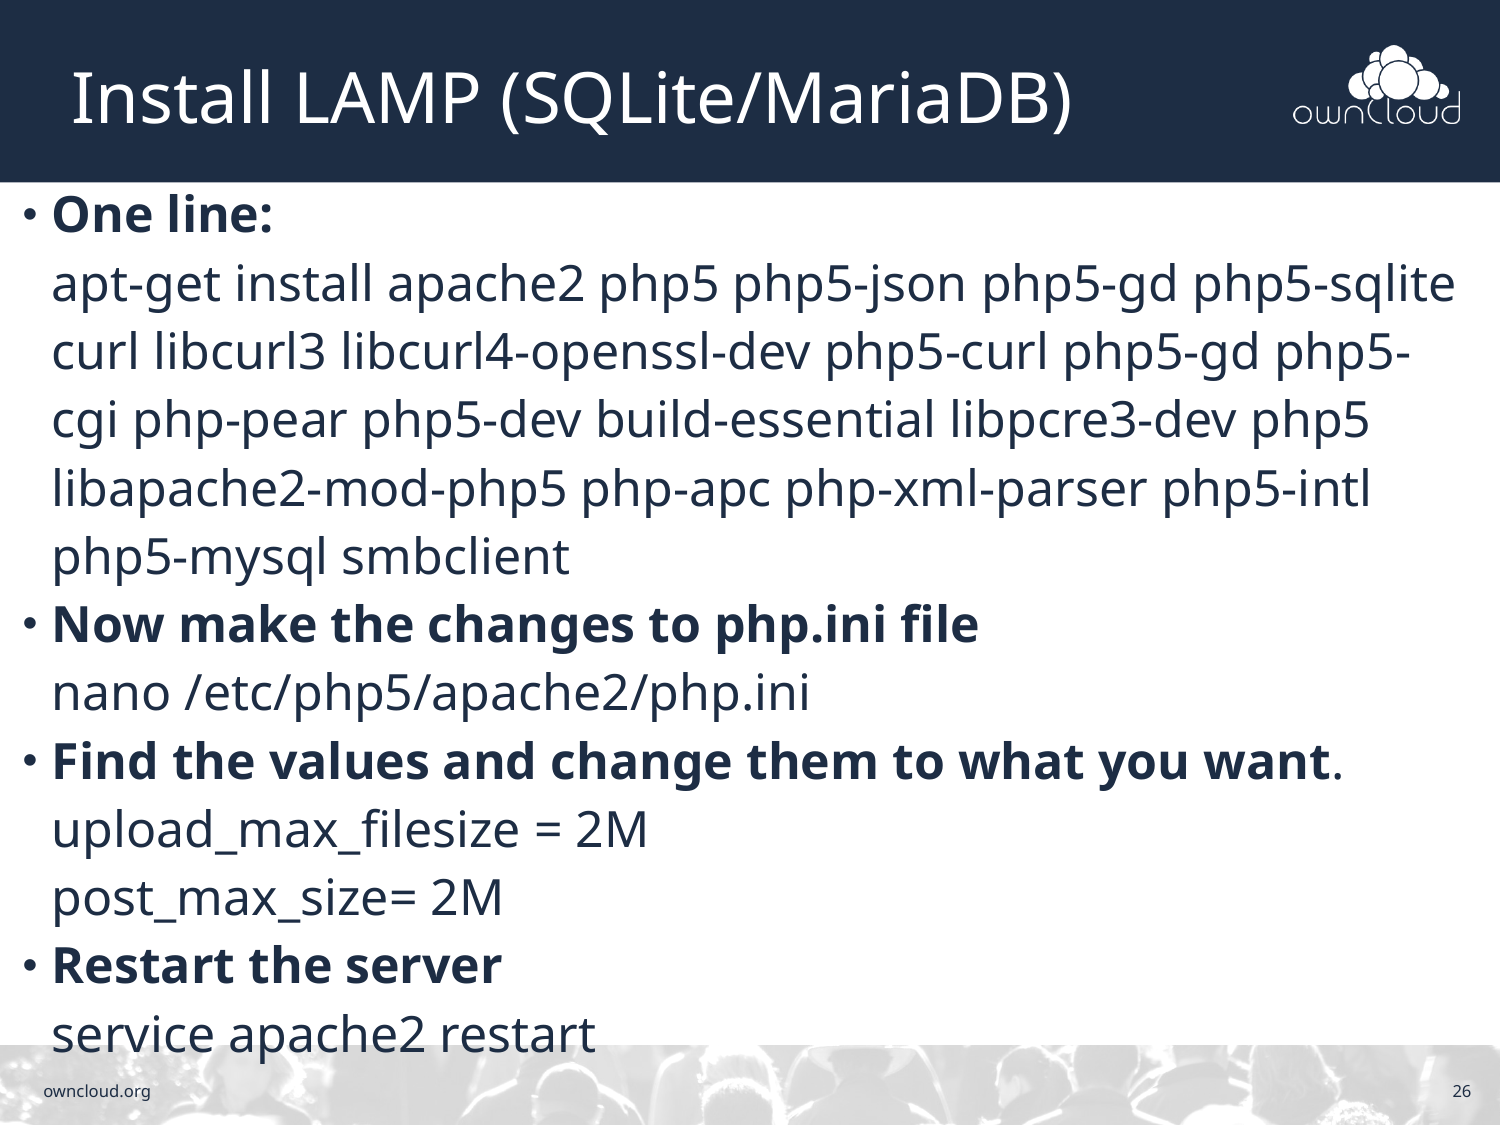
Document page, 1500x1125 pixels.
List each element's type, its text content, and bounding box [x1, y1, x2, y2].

title Install LAMP (SQLite/MariaDB) [46, 5, 1258, 179]
list One line: apt-get install apache2 php5 php5-json php5-gd php5-sqlite curl libcurl3 libcurl4-openssl-dev php5-curl php5-gd php5-cgi php-pear php5-dev build-essential libpcre3-dev php5 libapache2-mod-php5 php-apc php-xml-parser php5-intl php5-mysql smbclient Now make the changes to php.ini file nano /etc/php5/apache2/php.ini Find the values and change them to what you want. upload_max_filesize = 2M post_max_size= 2M Restart the server service apache2 restart [22, 179, 1477, 1077]
picture [0, 1045, 1500, 1125]
picture [1293, 45, 1460, 124]
